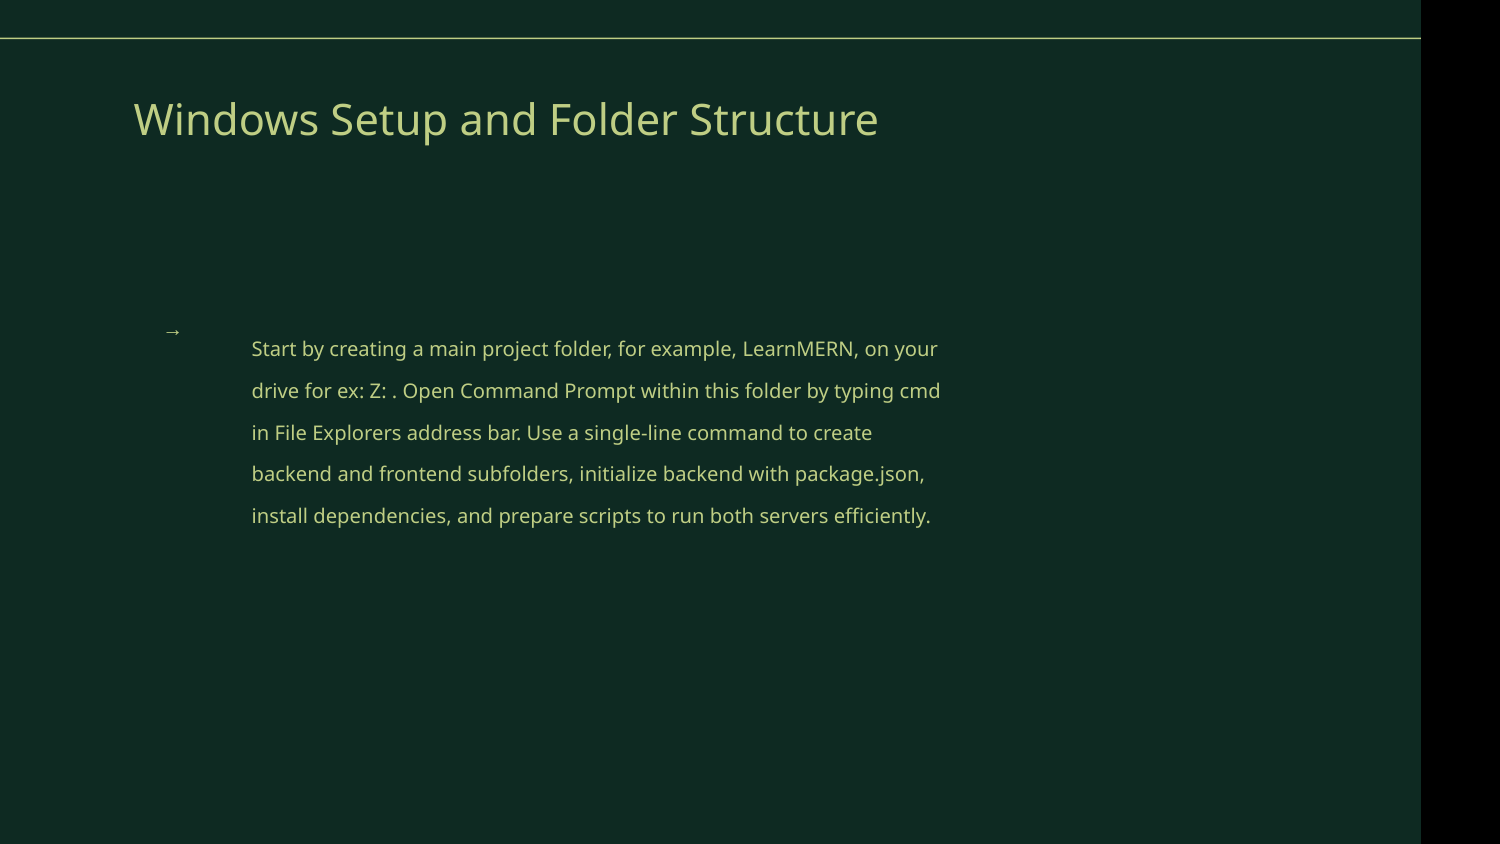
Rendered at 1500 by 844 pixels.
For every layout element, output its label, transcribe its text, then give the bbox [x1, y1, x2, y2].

subtitle Start by creating a main project folder, for example, LearnMERN, on your drive for ex: Z: . Open Command Prompt within this folder by typing cmd in File Explorers address bar. Use a single-line command to create backend and frontend subfolders, initialize backend with package.json, install dependencies, and prepare scripts to run both servers efficiently. [251, 306, 957, 583]
text_box → [118, 315, 227, 341]
title Windows Setup and Folder Structure [118, 73, 900, 214]
